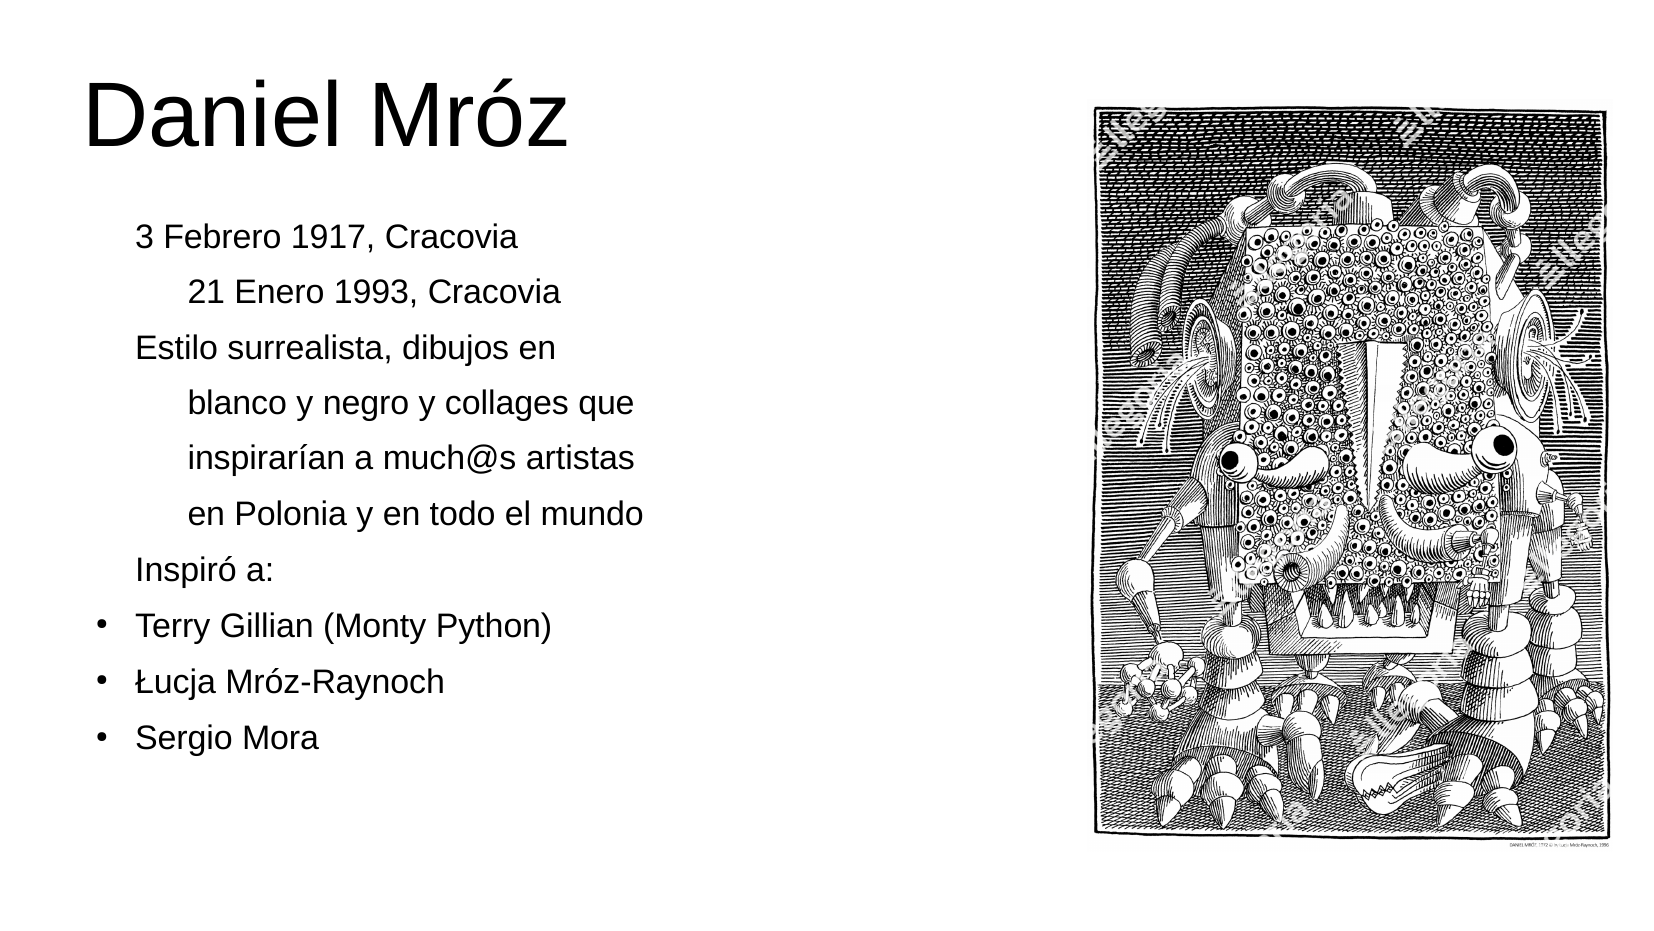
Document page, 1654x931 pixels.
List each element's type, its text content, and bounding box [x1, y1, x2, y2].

picture [1087, 99, 1613, 852]
list 3 Febrero 1917, Cracovia 21 Enero 1993, Cracovia Estilo surrealista, dibujos en blanco y negro y collages que inspirarían a much@s artistas en Polonia y en todo el mundo Inspiró a: Terry Gillian (Monty Python) Łucja Mróz-Raynoch Sergio Mora [82, 217, 1087, 758]
title Daniel Mróz [82, 37, 1571, 193]
